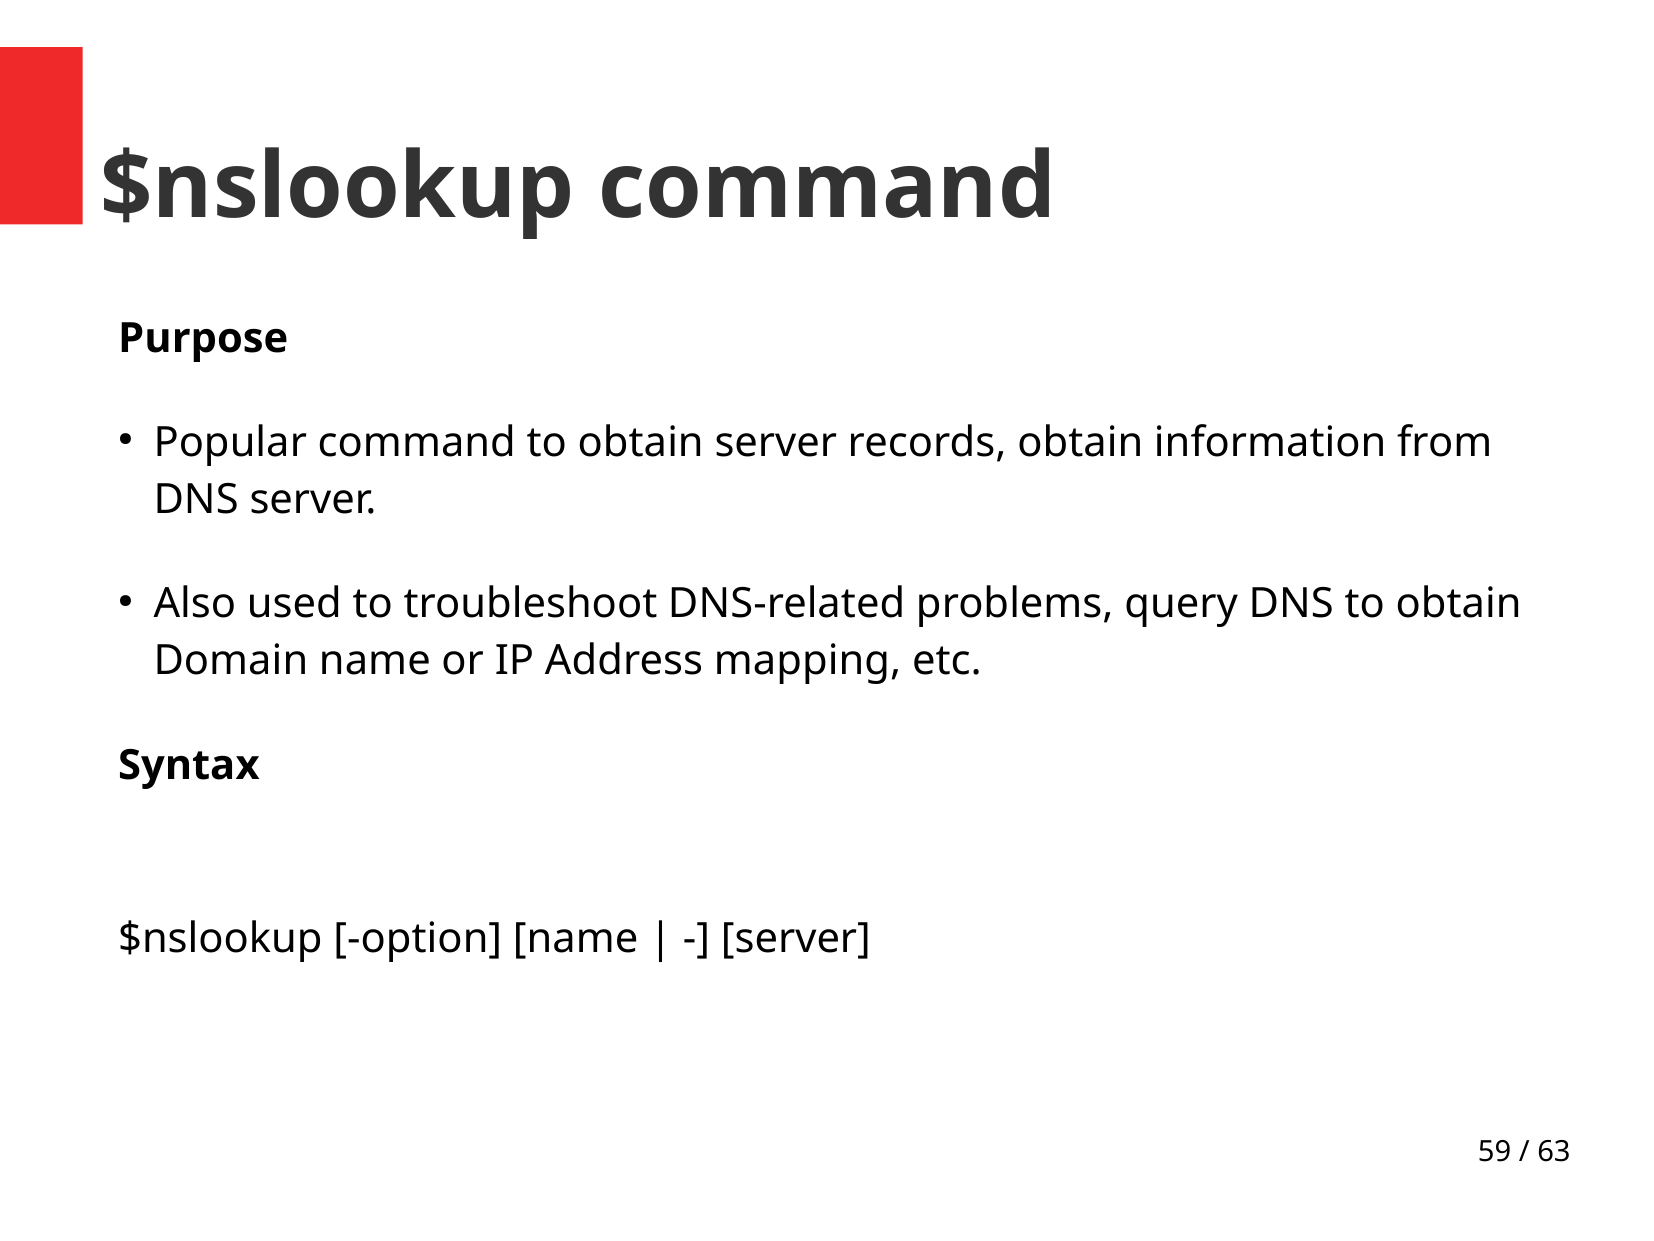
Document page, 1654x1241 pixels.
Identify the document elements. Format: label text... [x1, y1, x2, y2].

subtitle Purpose Popular command to obtain server records, obtain information from DNS server. Also used to troubleshoot DNS-related problems, query DNS to obtain Domain name or IP Address mapping, etc. Syntax $nslookup [-option] [name | -] [server] [118, 307, 1536, 1110]
title $nslookup command [100, 78, 1554, 287]
